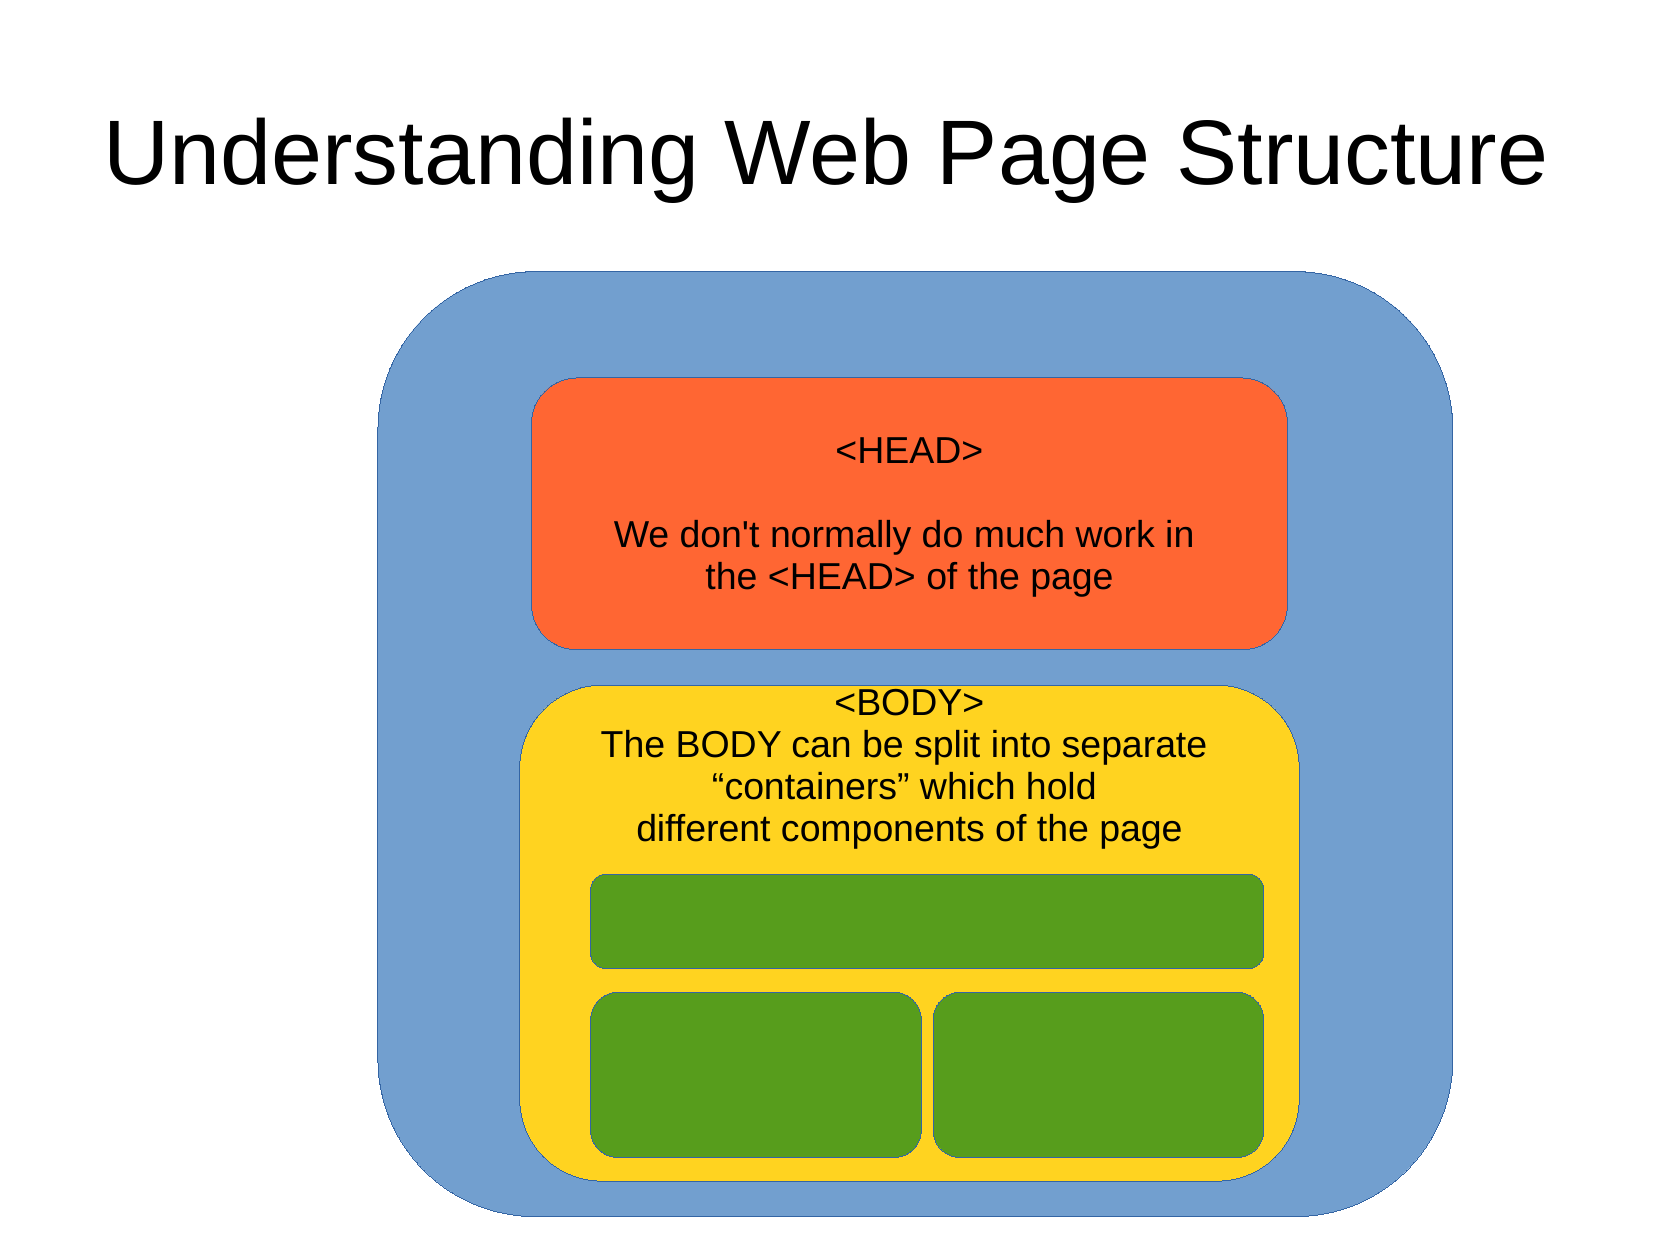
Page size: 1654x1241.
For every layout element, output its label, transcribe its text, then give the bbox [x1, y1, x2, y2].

title Understanding Web Page Structure [82, 49, 1571, 257]
text_box <BODY> The BODY can be split into separate “containers” which hold different components of the page [519, 685, 1300, 1182]
text_box <HEAD> We don't normally do much work in the <HEAD> of the page [531, 377, 1288, 650]
text_box [377, 271, 1453, 1217]
